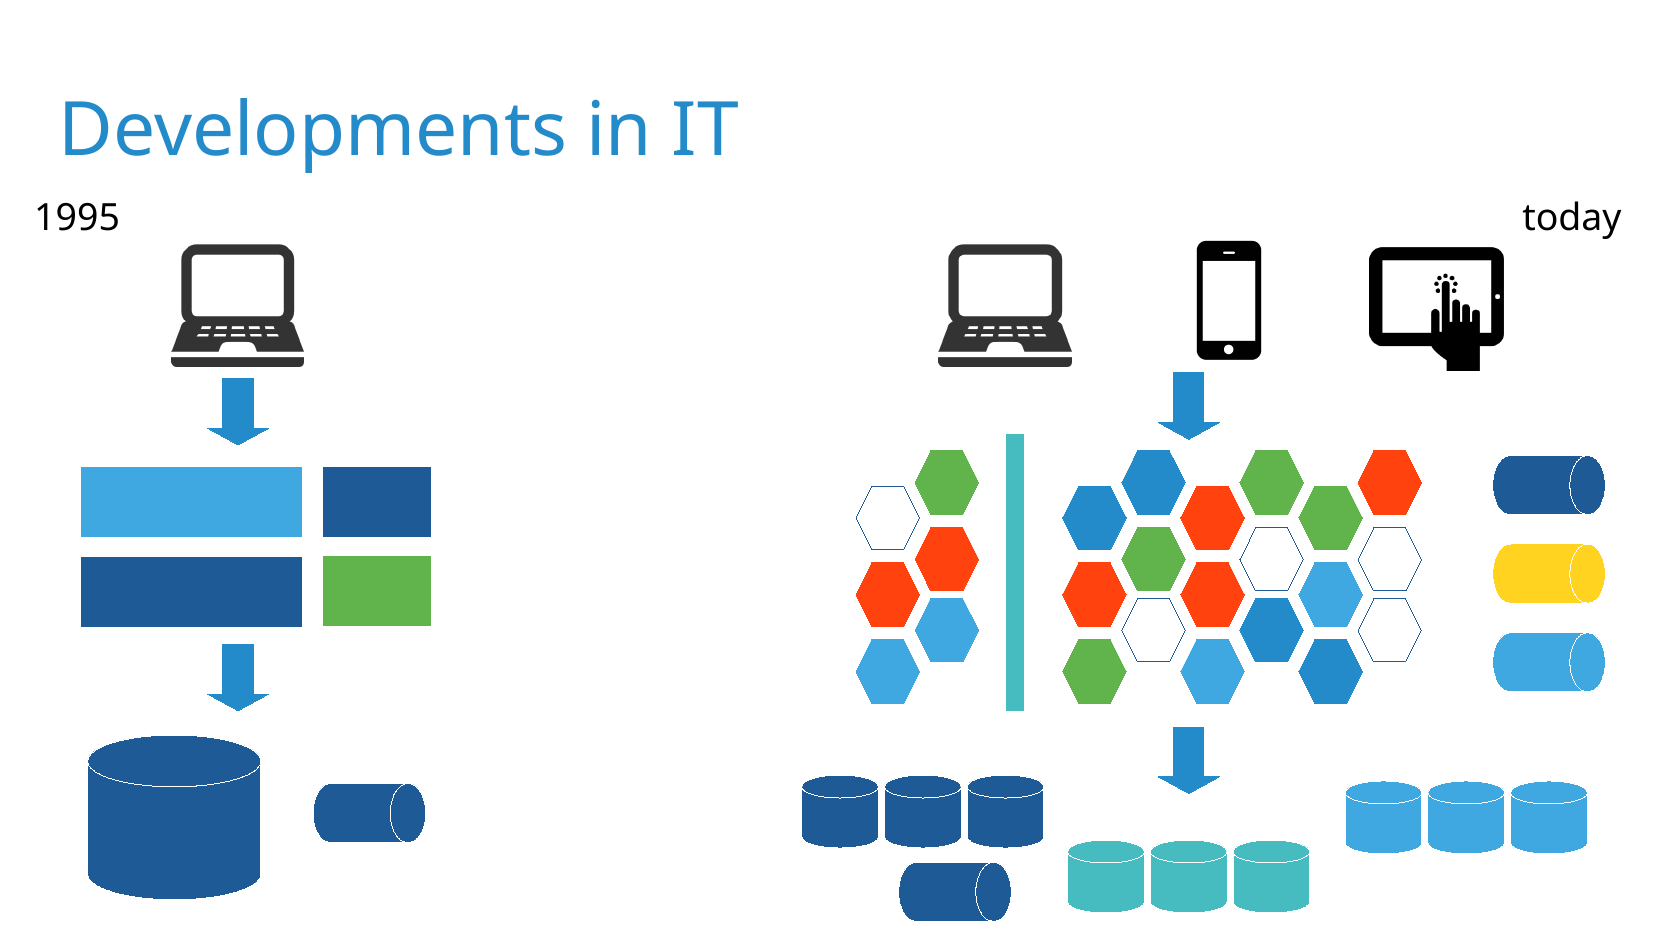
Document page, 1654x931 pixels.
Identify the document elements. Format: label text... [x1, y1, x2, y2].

text_box [1062, 562, 1127, 627]
title Developments in IT [59, 59, 1595, 178]
text_box [1492, 455, 1606, 515]
text_box [1298, 562, 1363, 627]
text_box [323, 467, 431, 537]
picture [171, 234, 304, 367]
text_box [1233, 840, 1310, 913]
picture [1369, 236, 1504, 371]
text_box [1121, 527, 1186, 591]
text_box 1995 [28, 190, 125, 241]
text_box [898, 862, 1012, 922]
picture [938, 234, 1072, 367]
picture [1155, 226, 1303, 374]
text_box [1067, 840, 1145, 913]
subtitle [59, 236, 1595, 768]
text_box [1427, 780, 1505, 854]
text_box [1180, 639, 1245, 704]
text_box [1158, 727, 1220, 794]
text_box [1150, 840, 1228, 913]
text_box [1006, 434, 1024, 711]
text_box [1298, 639, 1363, 704]
text_box [1358, 450, 1422, 515]
text_box [1158, 372, 1220, 440]
text_box [1180, 486, 1245, 550]
text_box [1492, 632, 1606, 692]
text_box [1062, 486, 1127, 550]
text_box [1239, 598, 1304, 662]
text_box [81, 557, 302, 627]
text_box [884, 775, 962, 849]
text_box [1239, 527, 1304, 591]
text_box [915, 450, 979, 515]
text_box today [1516, 190, 1623, 241]
text_box [323, 556, 431, 626]
text_box [856, 562, 920, 627]
text_box [1345, 780, 1422, 854]
text_box [313, 783, 426, 843]
text_box [1358, 527, 1422, 591]
text_box [915, 598, 979, 662]
text_box [801, 775, 879, 849]
text_box [1492, 543, 1606, 604]
text_box [81, 467, 302, 537]
text_box [1062, 639, 1127, 704]
text_box [1358, 598, 1422, 662]
text_box [1239, 450, 1304, 515]
text_box [1121, 450, 1186, 515]
text_box [207, 644, 269, 711]
text_box [1298, 486, 1363, 550]
text_box [1180, 562, 1245, 627]
text_box [207, 378, 269, 445]
text_box [856, 639, 920, 704]
text_box [1510, 780, 1588, 854]
text_box [1121, 598, 1186, 662]
text_box [87, 735, 261, 900]
text_box [915, 527, 979, 591]
text_box [856, 486, 920, 550]
text_box [967, 775, 1044, 849]
